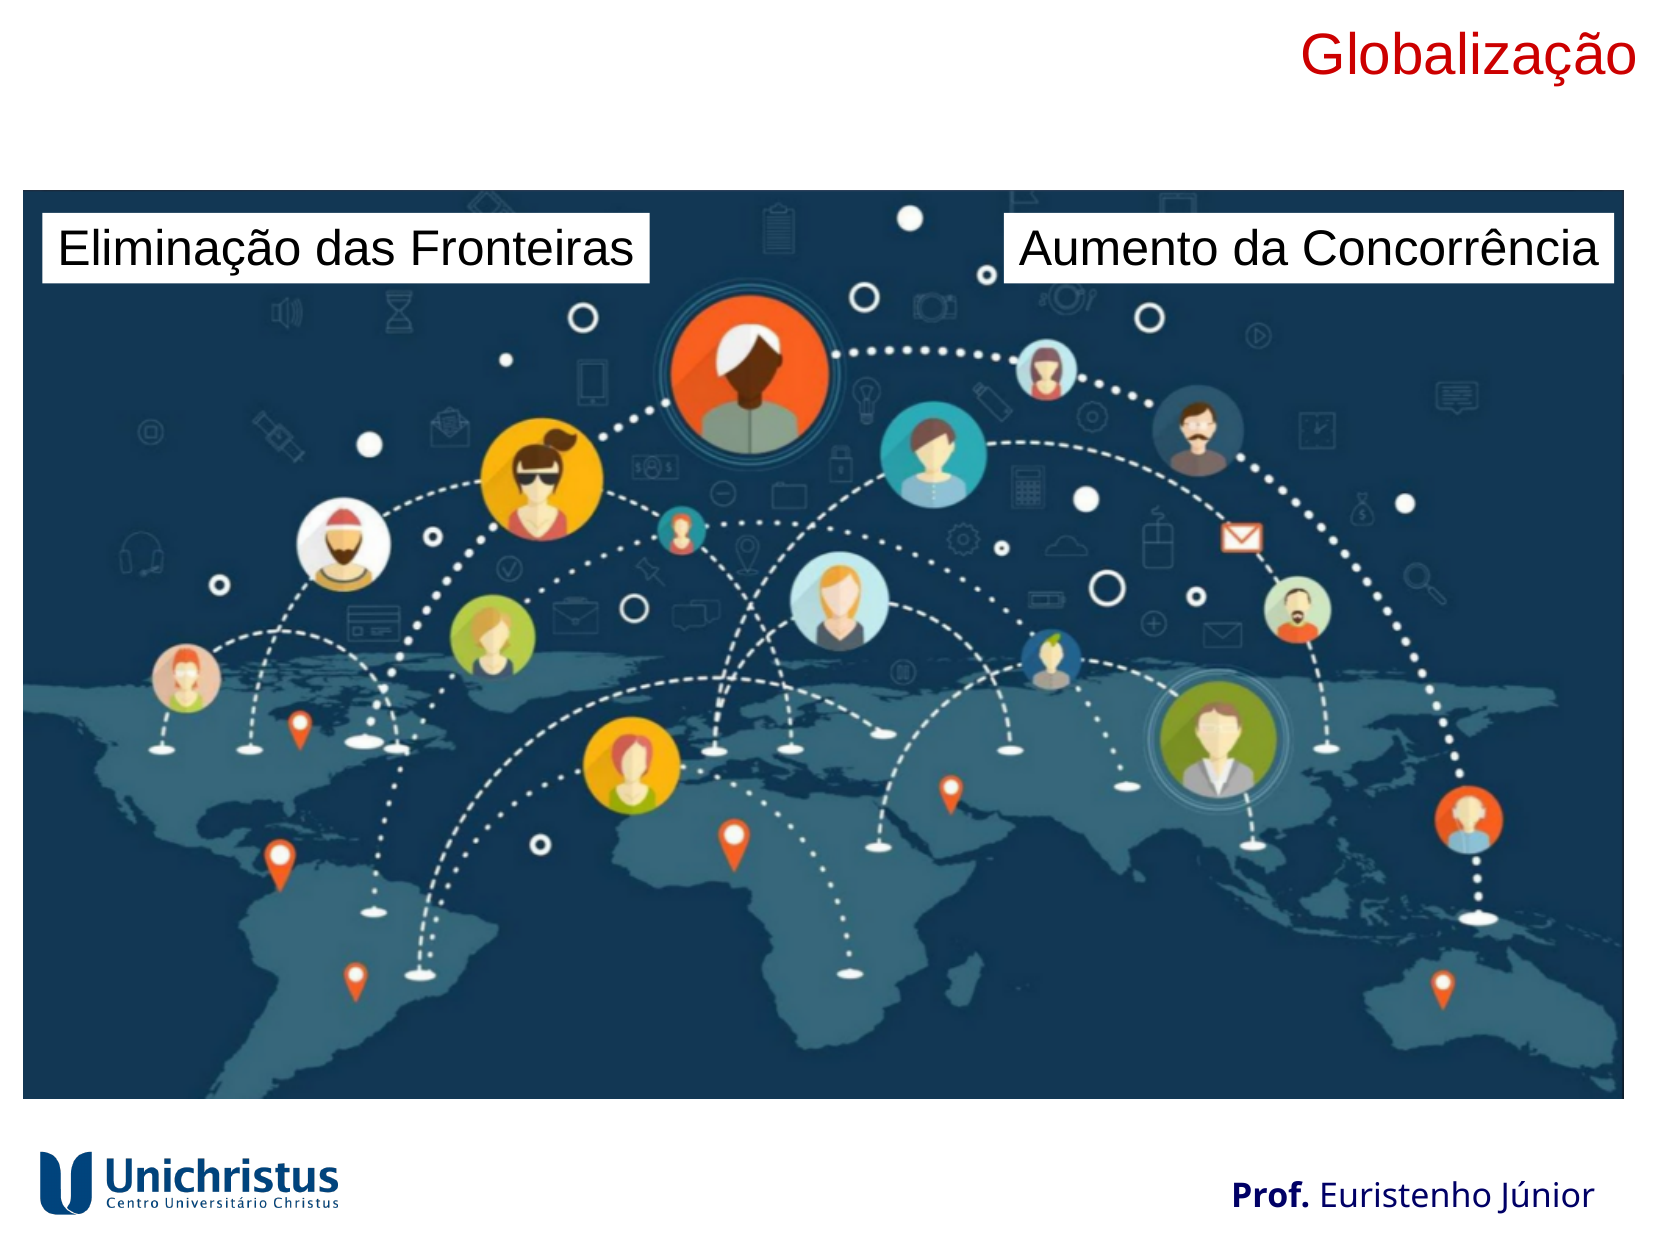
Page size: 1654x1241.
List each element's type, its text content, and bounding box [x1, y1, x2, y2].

picture [35, 1148, 343, 1217]
text_box Eliminação das Fronteiras [42, 212, 650, 284]
text_box Aumento da Concorrência [1003, 212, 1615, 284]
text_box Prof. Euristenho Júnior [1216, 1163, 1654, 1224]
text_box Globalização [1286, 14, 1654, 95]
picture [23, 190, 1624, 1099]
